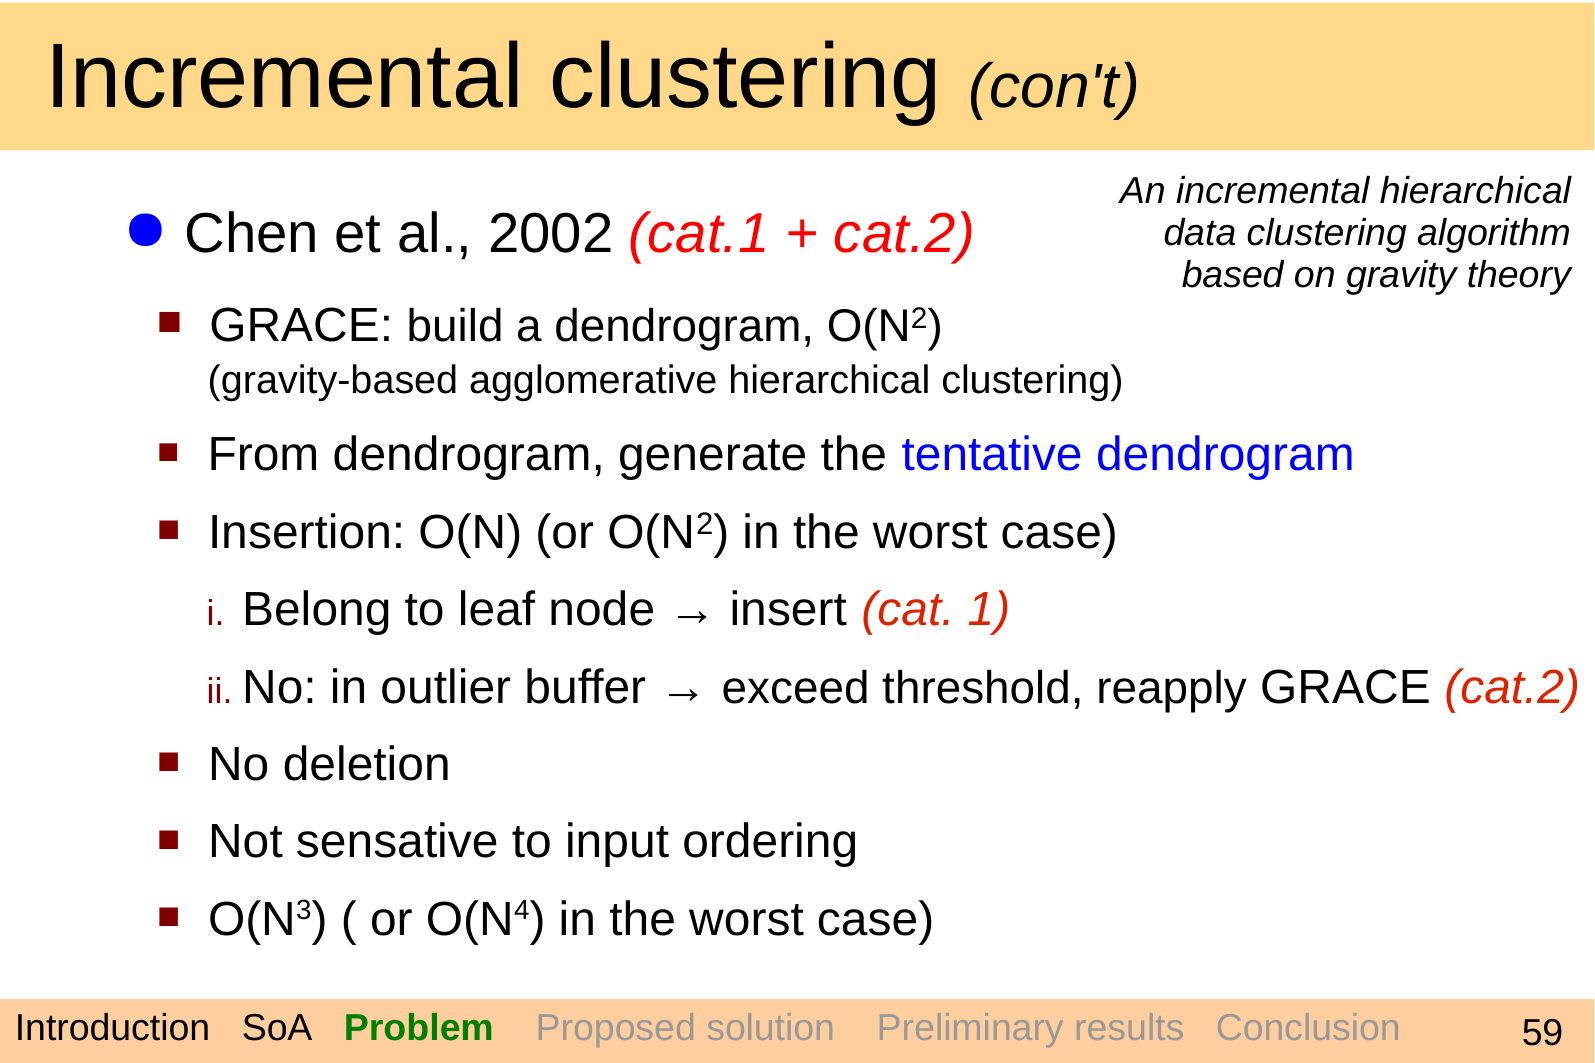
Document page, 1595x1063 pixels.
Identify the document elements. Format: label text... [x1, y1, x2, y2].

title Incremental clustering (con't) [0, 2, 1595, 151]
text_box <number> [1377, 1003, 1579, 1063]
list Chen et al., 2002 (cat.1 + cat.2) GRACE: build a dendrogram, O(N2) (gravity-based agglomerative hierarchical clustering) From dendrogram, generate the tentative dendrogram Insertion: O(N) (or O(N2) in the worst case) Belong to leaf node → insert (cat. 1) No: in outlier buffer → exceed threshold, reapply GRACE (cat.2) No deletion Not sensative to input ordering O(N3) ( or O(N4) in the worst case) [124, 201, 1595, 970]
text_box Introduction SoA Problem Proposed solution Preliminary results Conclusion [0, 999, 1595, 1063]
list An incremental hierarchical data clustering algorithm based on gravity theory [1085, 169, 1571, 296]
